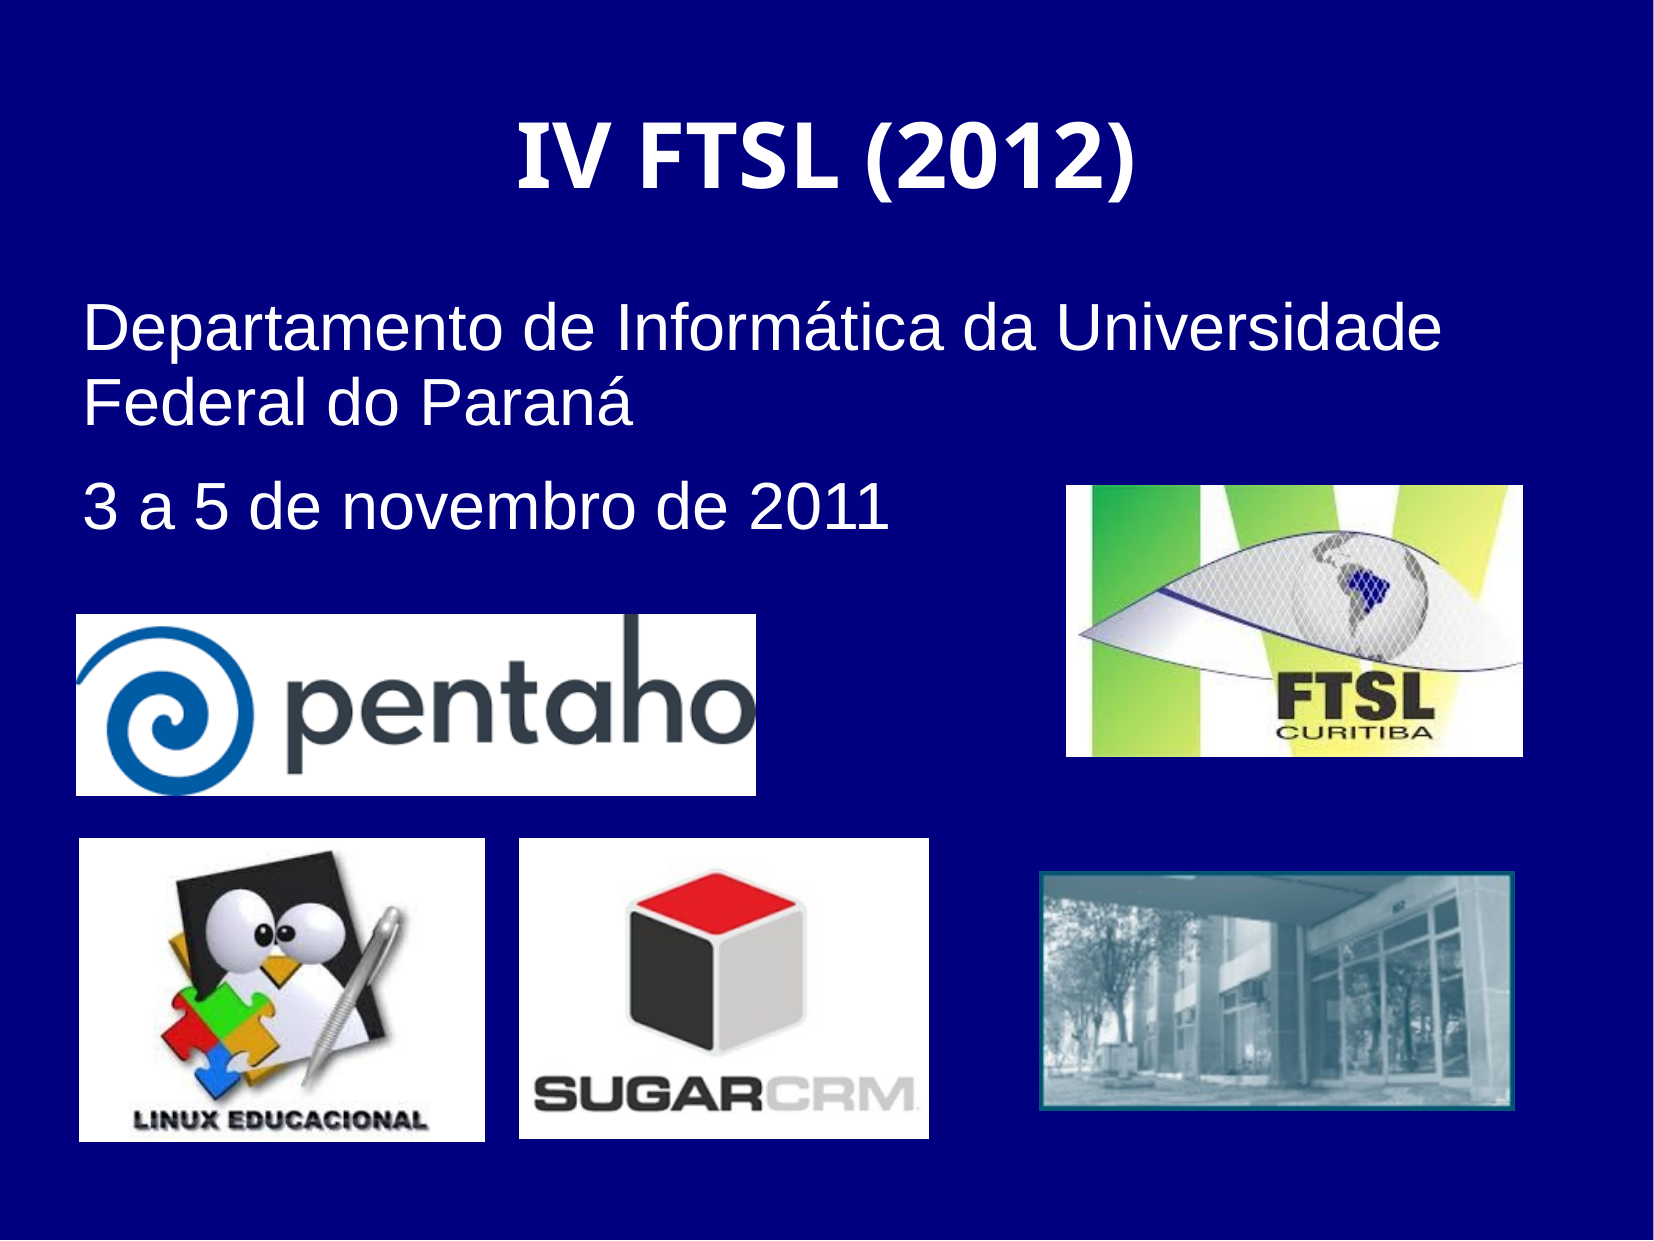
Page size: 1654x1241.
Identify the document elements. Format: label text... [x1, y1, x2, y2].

picture [1066, 485, 1523, 757]
list Departamento de Informática da Universidade Federal do Paraná 3 a 5 de novembro de 2011 [82, 290, 1571, 1010]
picture [1042, 874, 1511, 1107]
picture [76, 614, 756, 796]
title IV FTSL (2012) [82, 49, 1571, 257]
picture [519, 838, 929, 1139]
picture [79, 838, 485, 1142]
